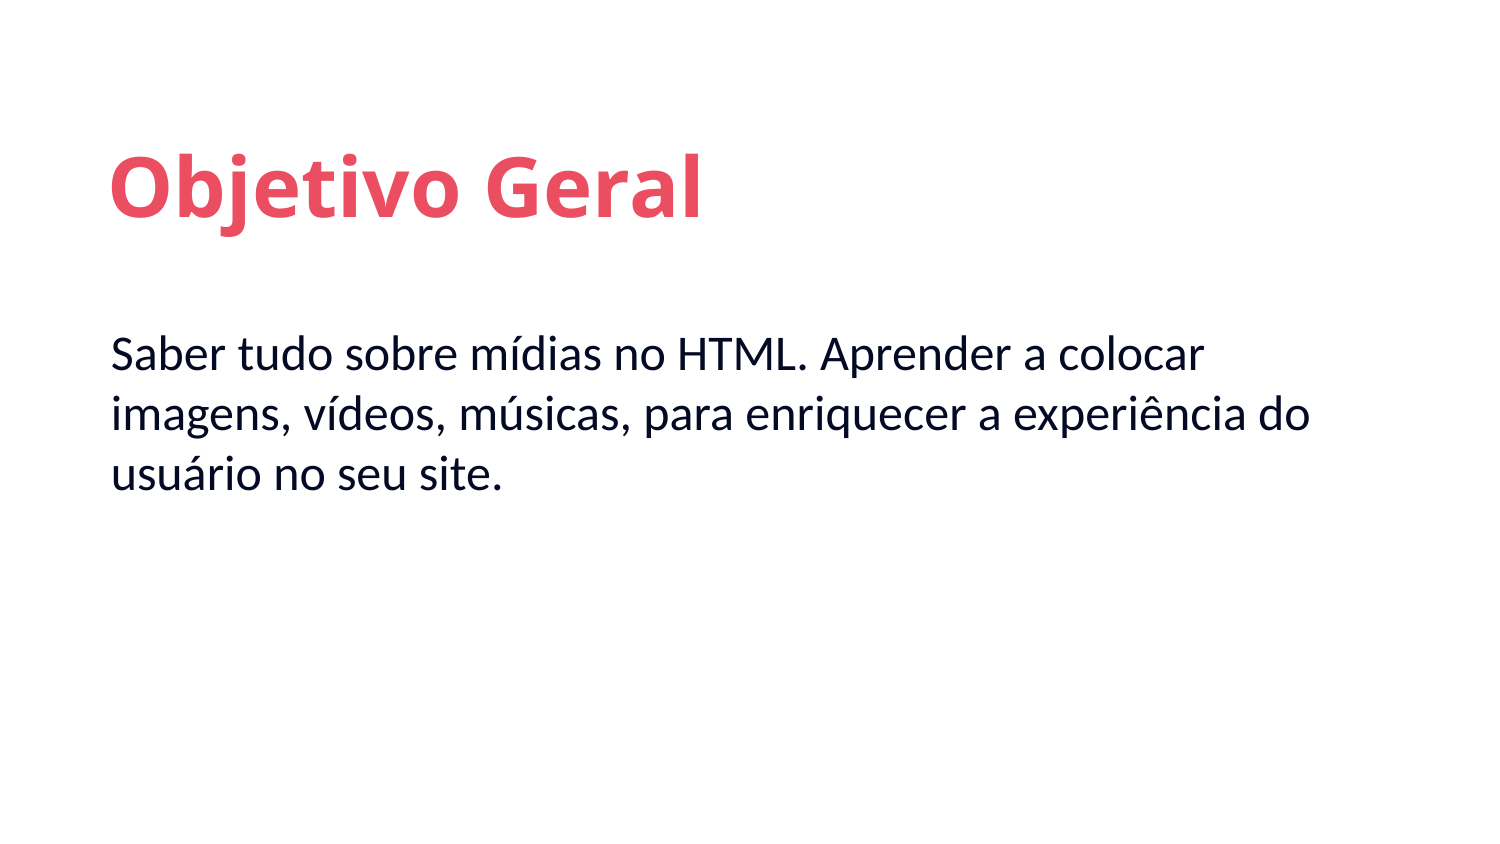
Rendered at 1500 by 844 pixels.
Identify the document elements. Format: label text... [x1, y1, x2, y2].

text_box Saber tudo sobre mídias no HTML. Aprender a colocar imagens, vídeos, músicas, para enriquecer a experiência do usuário no seu site. [70, 255, 1386, 566]
text_box Objetivo Geral [92, 104, 1408, 243]
